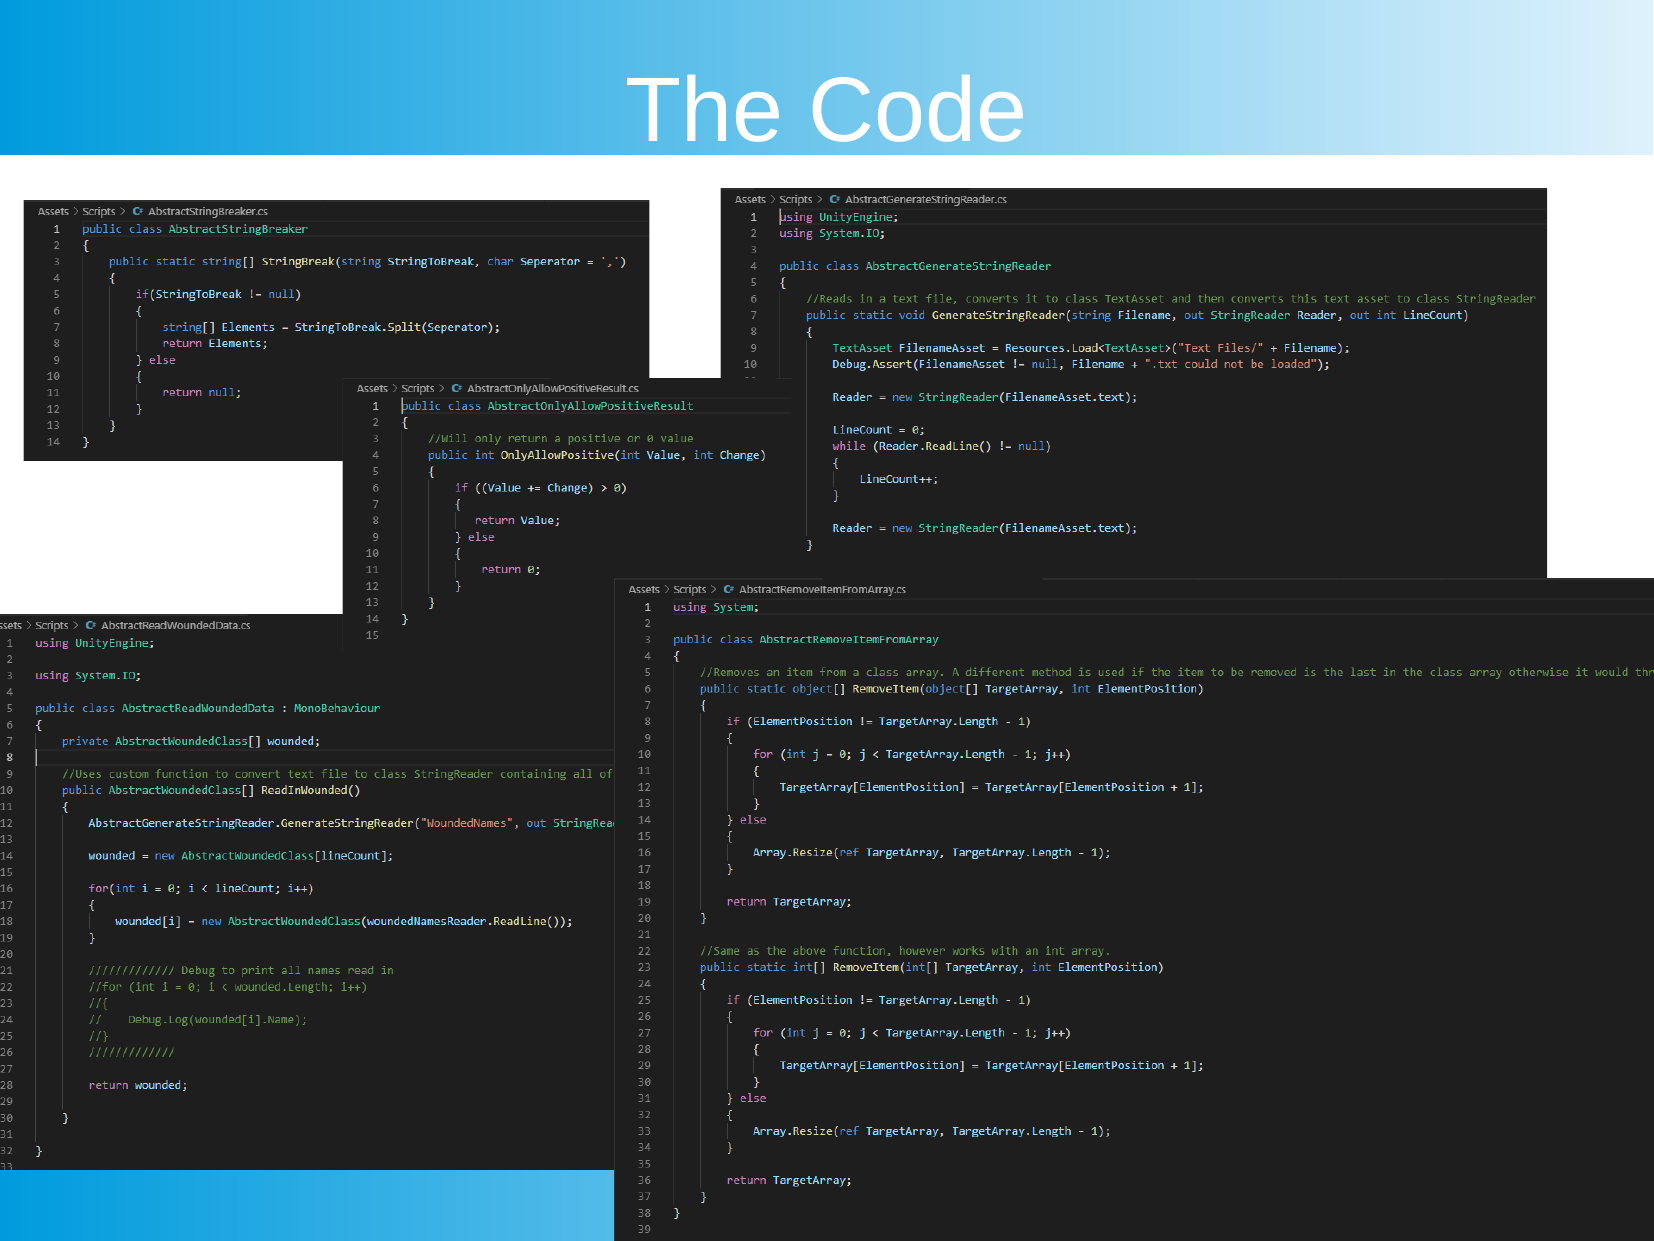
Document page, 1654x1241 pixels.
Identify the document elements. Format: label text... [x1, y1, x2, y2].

picture [0, 188, 1654, 1241]
title The Code [82, 49, 1571, 155]
